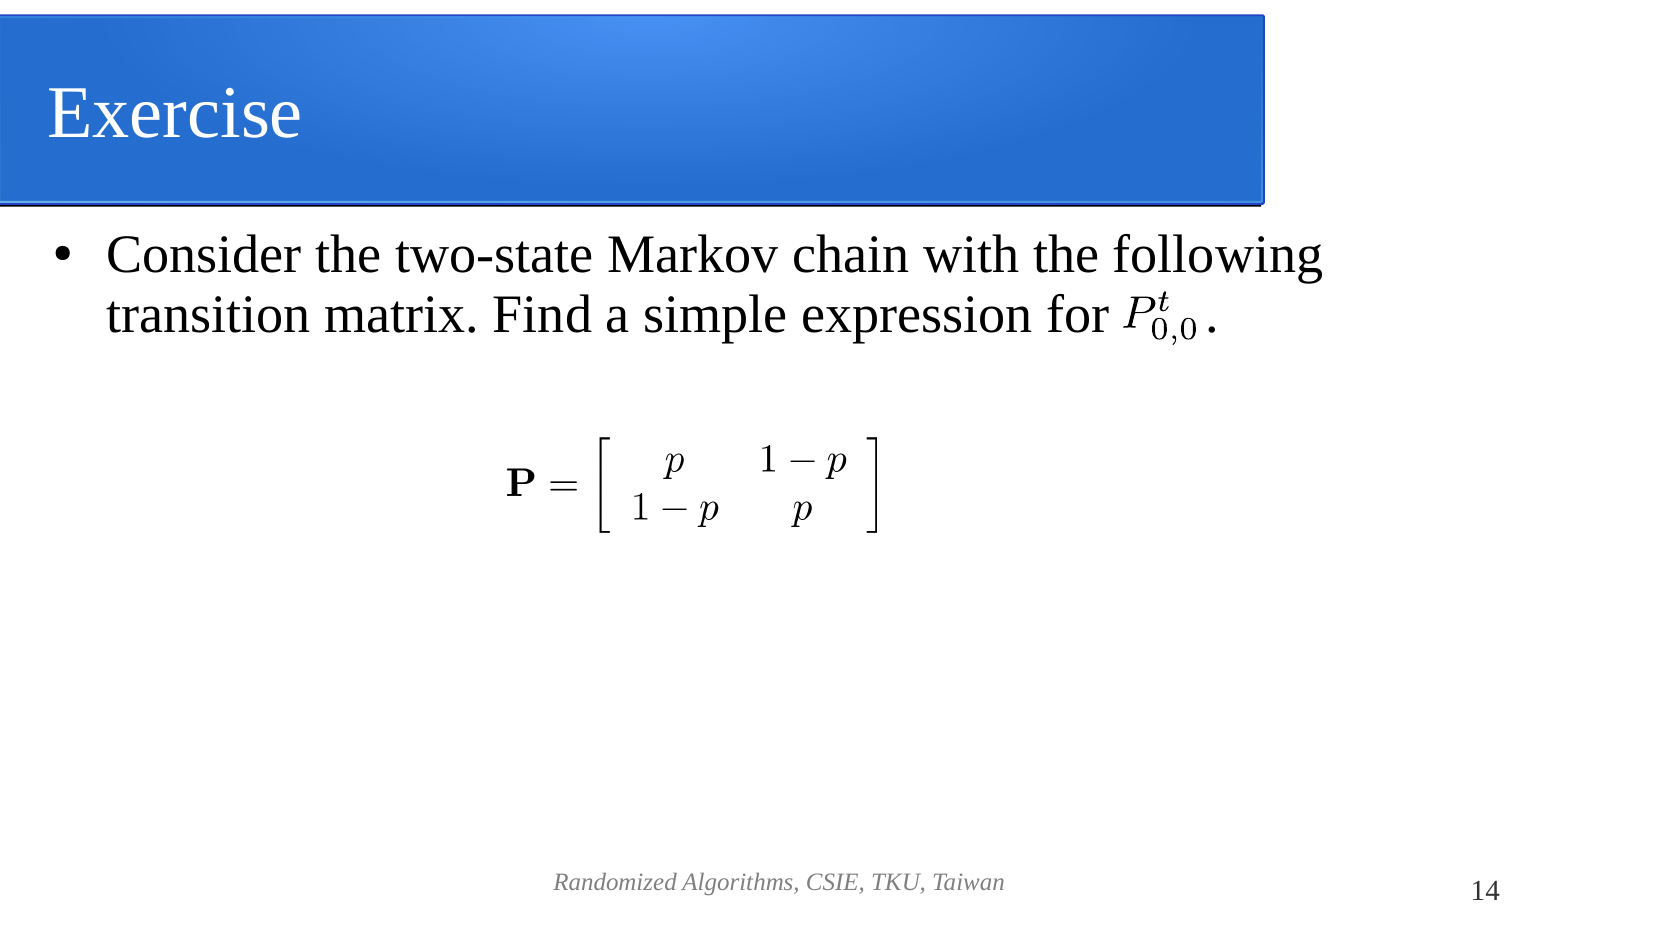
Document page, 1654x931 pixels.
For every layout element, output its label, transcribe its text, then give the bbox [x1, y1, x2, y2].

picture [507, 437, 877, 533]
picture [1119, 289, 1198, 347]
title Exercise [47, 35, 1199, 189]
list Consider the two-state Markov chain with the following transition matrix. Find a simple expression for . [35, 224, 1524, 764]
